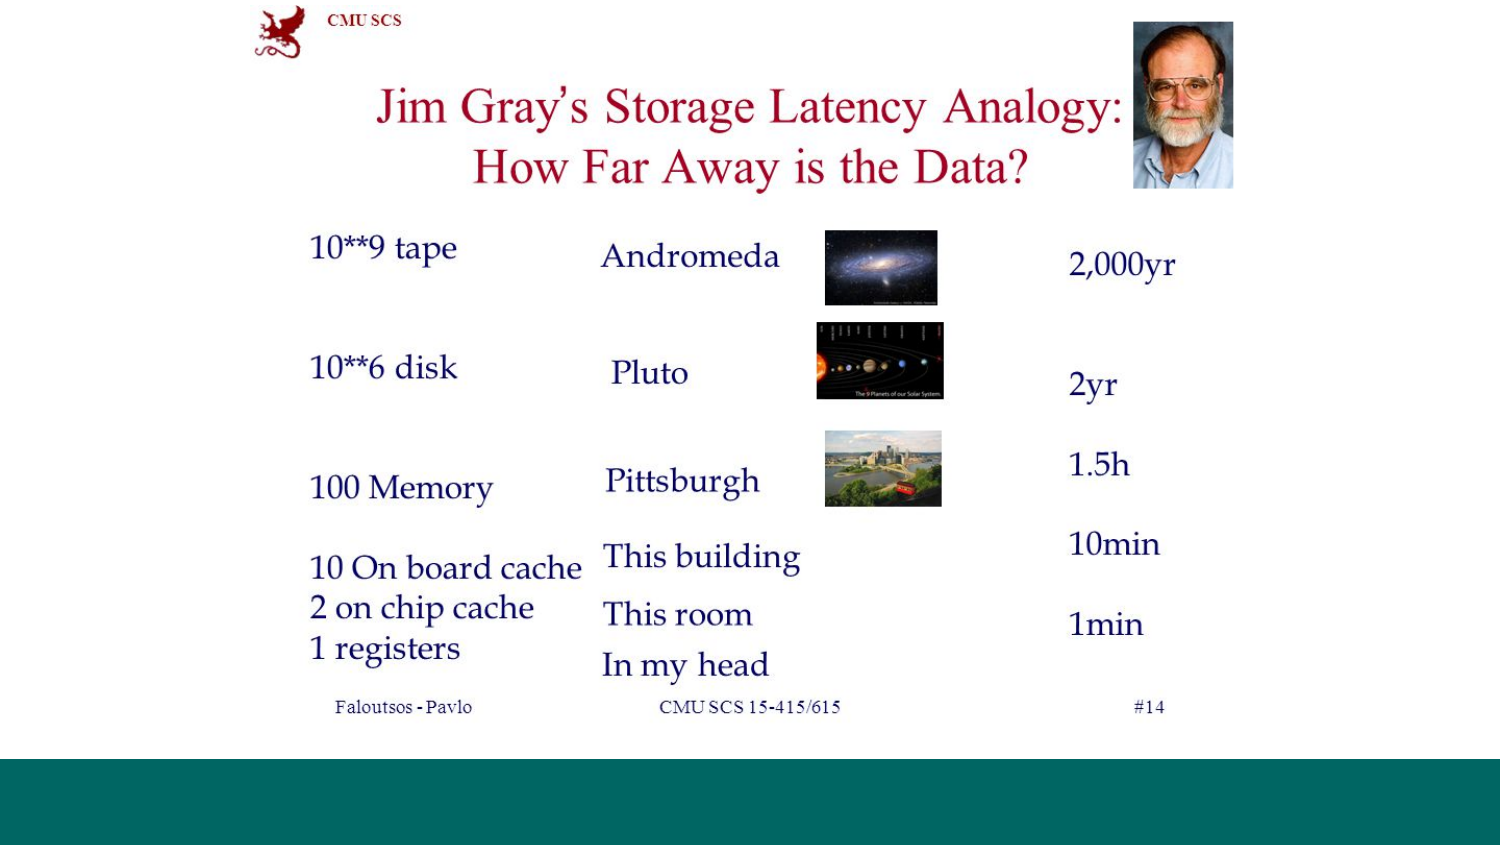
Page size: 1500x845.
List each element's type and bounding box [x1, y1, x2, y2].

picture [250, 5, 1250, 756]
